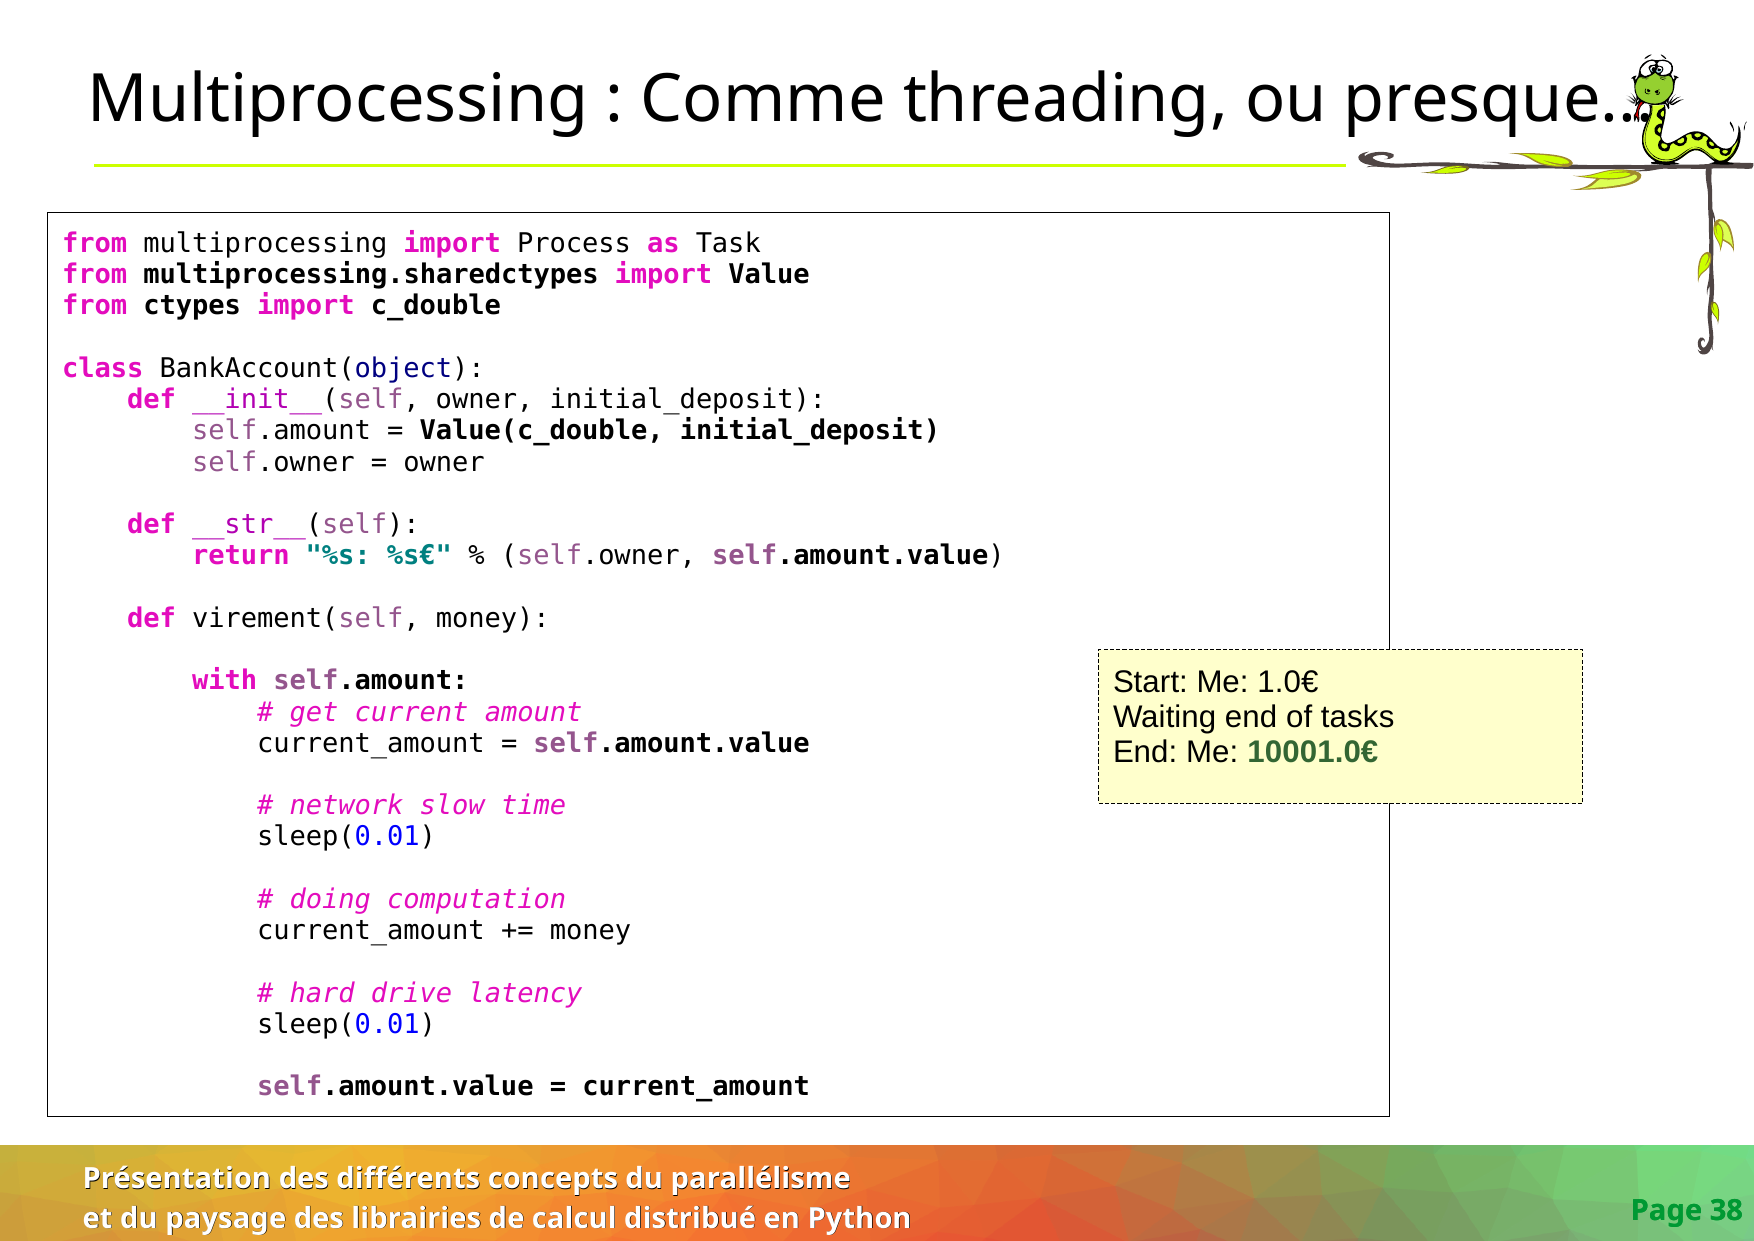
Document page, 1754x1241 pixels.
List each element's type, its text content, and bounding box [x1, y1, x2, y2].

text_box from multiprocessing import Process as Task from multiprocessing.sharedctypes import Value from ctypes import c_double class BankAccount(object): def __init__(self, owner, initial_deposit): self.amount = Value(c_double, initial_deposit) self.owner = owner def __str__(self): return "%s: %s€" % (self.owner, self.amount.value) def virement(self, money): with self.amount: # get current amount current_amount = self.amount.value # network slow time sleep(0.01) # doing computation current_amount += money # hard drive latency sleep(0.01) self.amount.value = current_amount [47, 212, 1390, 1117]
picture [0, 1145, 1754, 1241]
title Multiprocessing : Comme threading, ou presque... [87, 31, 1667, 160]
text_box Start: Me: 1.0€ Waiting end of tasks End: Me: 10001.0€ [1098, 649, 1583, 804]
